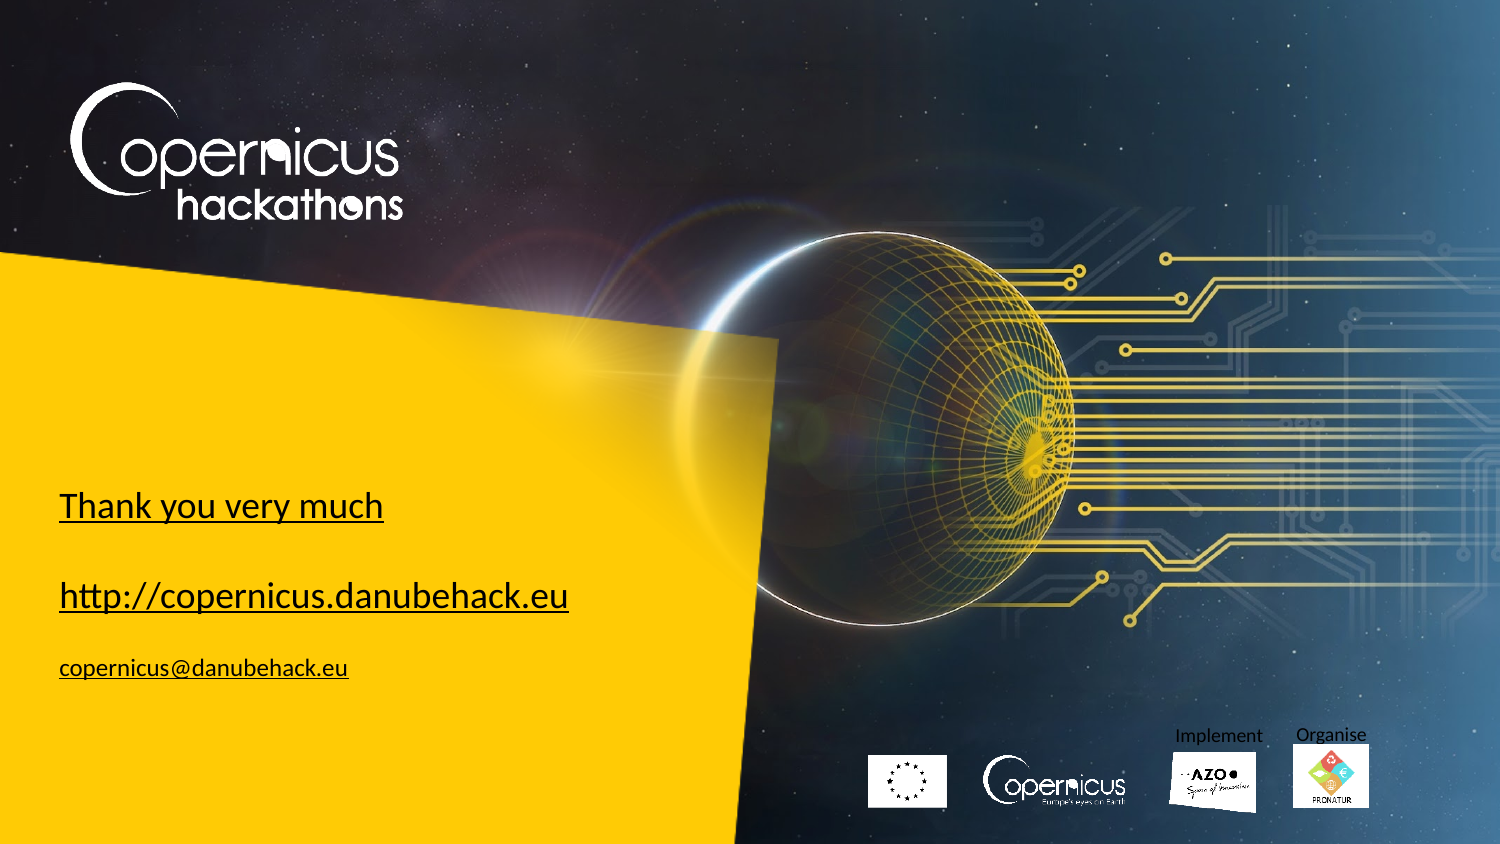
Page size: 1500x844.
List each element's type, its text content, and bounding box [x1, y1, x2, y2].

text_box Organised by [1281, 714, 1383, 755]
picture [0, 0, 1500, 844]
text_box Thank you very much http://copernicus.danubehack.eu copernicus@danubehack.eu [0, 481, 668, 767]
